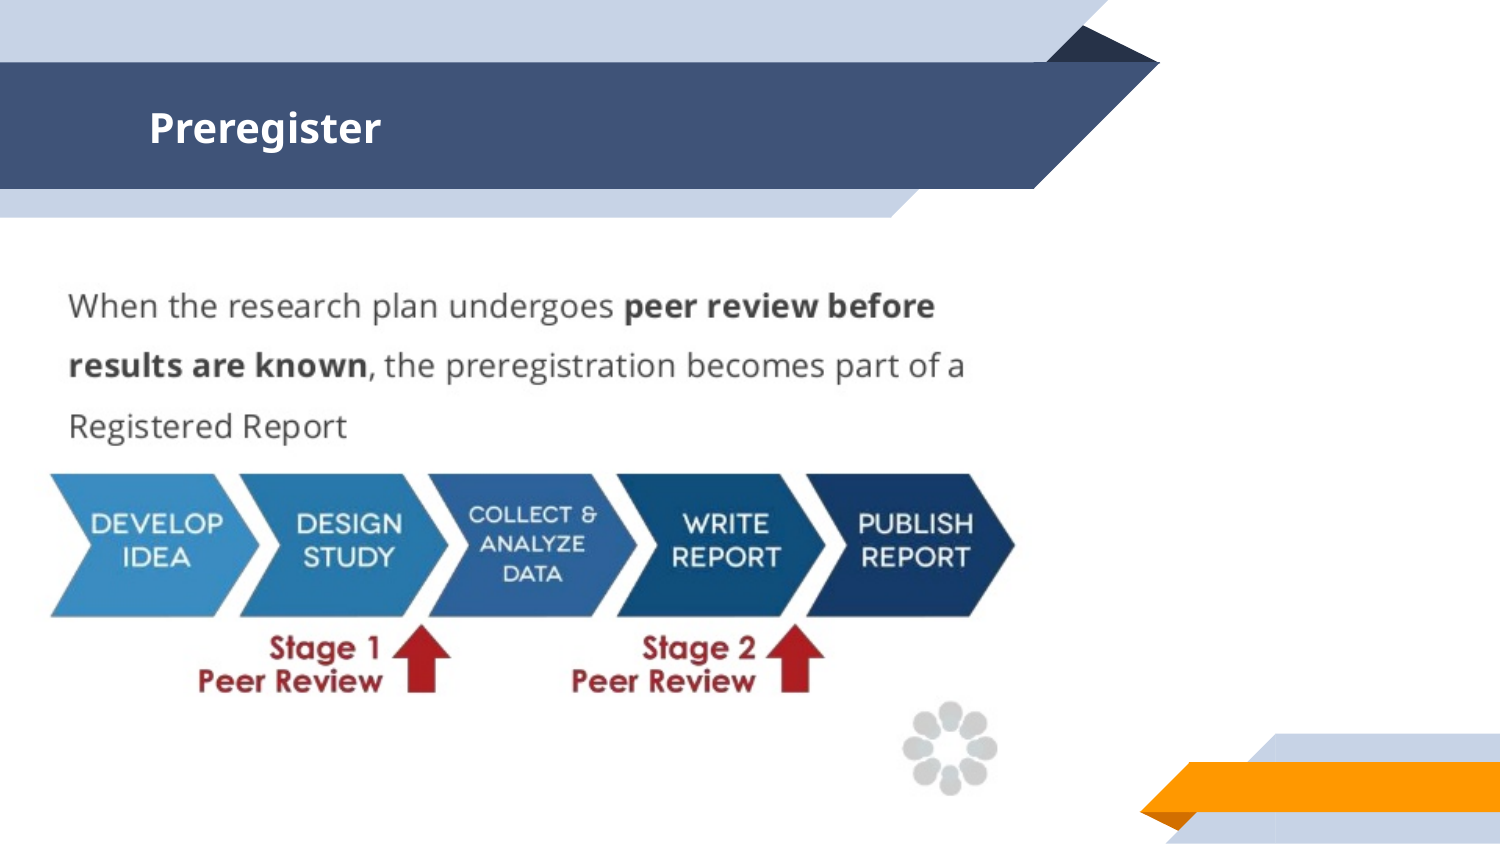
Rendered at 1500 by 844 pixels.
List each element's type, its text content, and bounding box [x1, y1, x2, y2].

picture [34, 246, 1032, 808]
title Preregister [133, 64, 997, 190]
